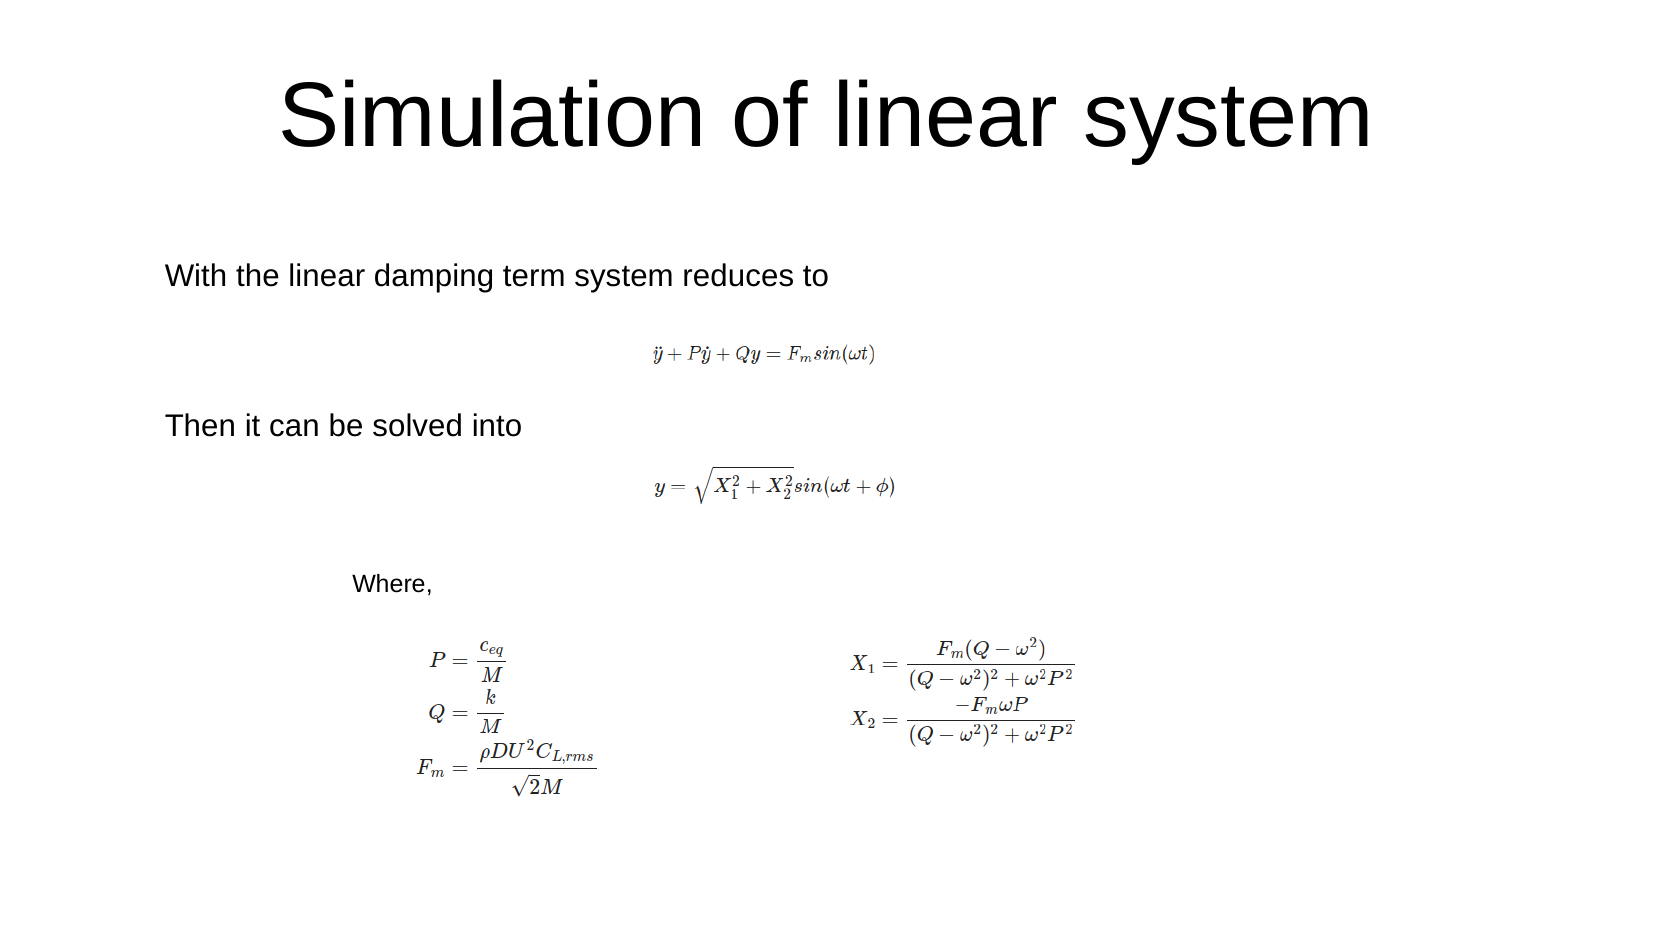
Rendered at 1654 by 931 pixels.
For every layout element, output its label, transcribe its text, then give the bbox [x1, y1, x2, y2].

title Simulation of linear system [82, 37, 1571, 193]
text_box Then it can be solved into [150, 400, 545, 451]
picture [826, 621, 1126, 751]
text_box Where, [337, 562, 448, 606]
picture [637, 449, 938, 528]
picture [637, 331, 901, 378]
picture [412, 637, 638, 820]
text_box With the linear damping term system reduces to [150, 250, 850, 301]
